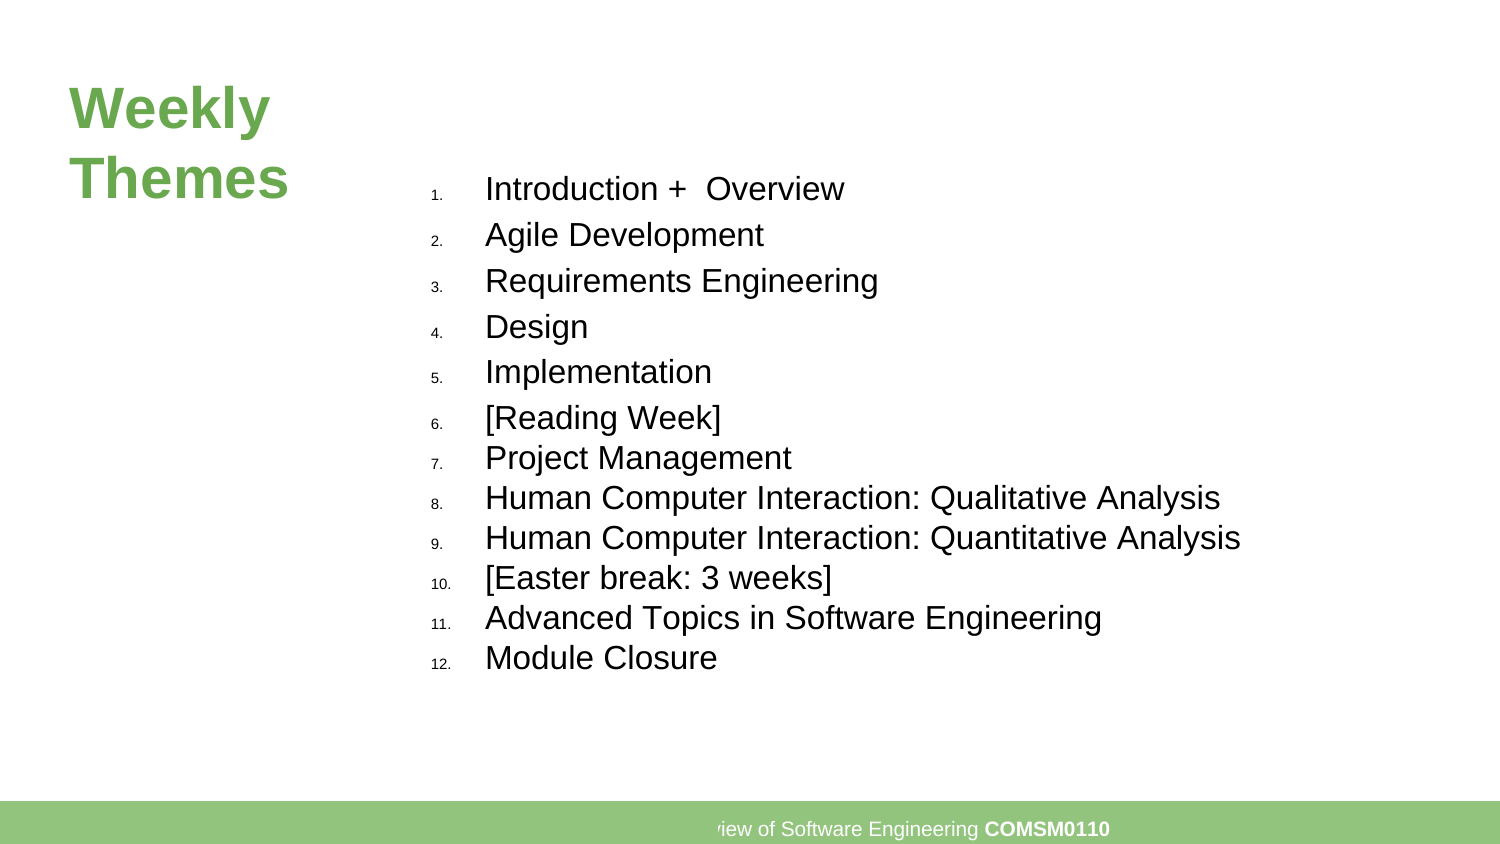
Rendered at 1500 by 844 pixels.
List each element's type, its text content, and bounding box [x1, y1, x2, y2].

title Weekly Themes [54, 55, 328, 253]
text_box Introduction + Overview Agile Development Requirements Engineering Design Implementation [Reading Week] Project Management Human Computer Interaction: Qualitative Analysis Human Computer Interaction: Quantitative Analysis [Easter break: 3 weeks] Advanced Topics in Software Engineering Module Closure [374, 146, 1408, 698]
